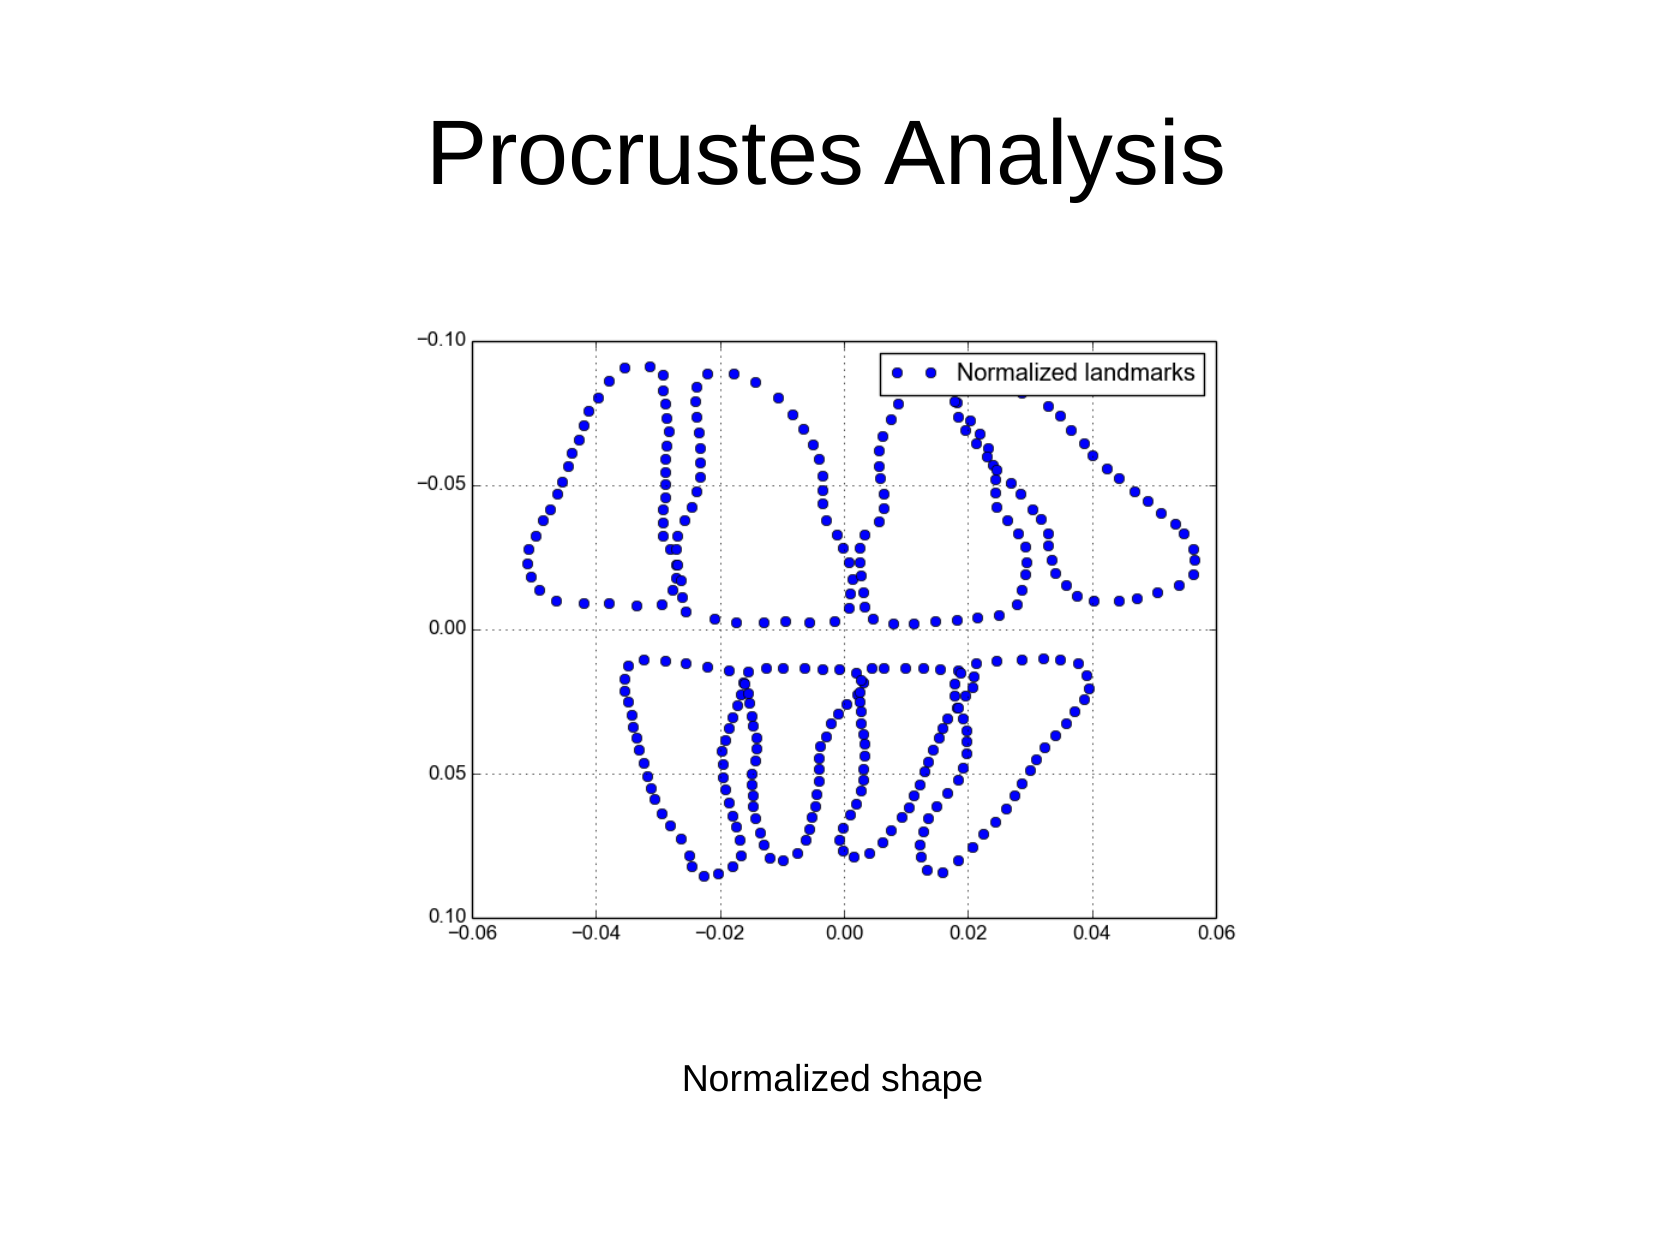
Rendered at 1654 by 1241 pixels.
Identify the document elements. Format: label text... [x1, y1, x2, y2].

text_box Normalized shape [450, 1050, 1216, 1107]
title Procrustes Analysis [82, 49, 1571, 257]
picture [352, 269, 1312, 990]
